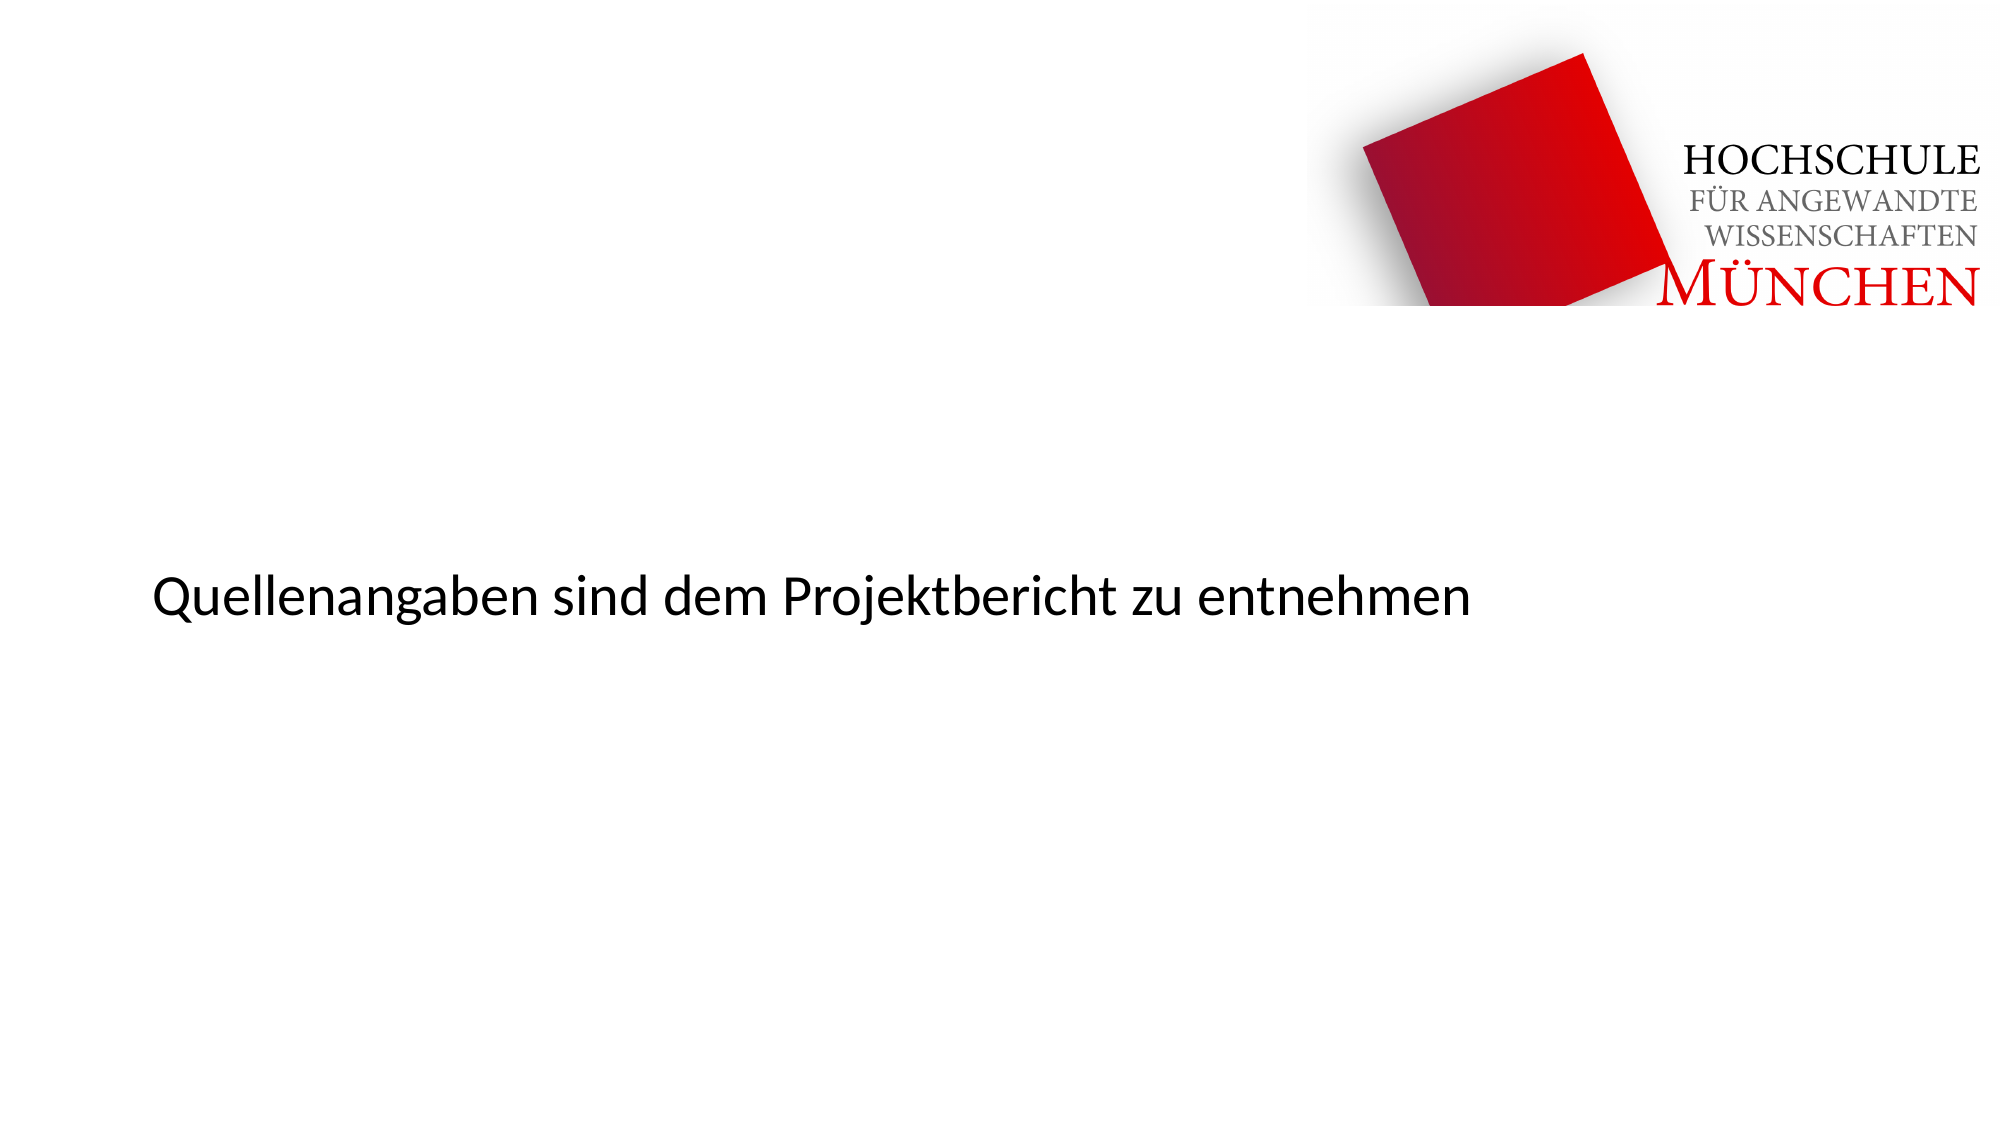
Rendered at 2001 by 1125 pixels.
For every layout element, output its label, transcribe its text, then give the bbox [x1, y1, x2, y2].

list Quellenangaben sind dem Projektbericht zu entnehmen [137, 299, 1863, 1014]
